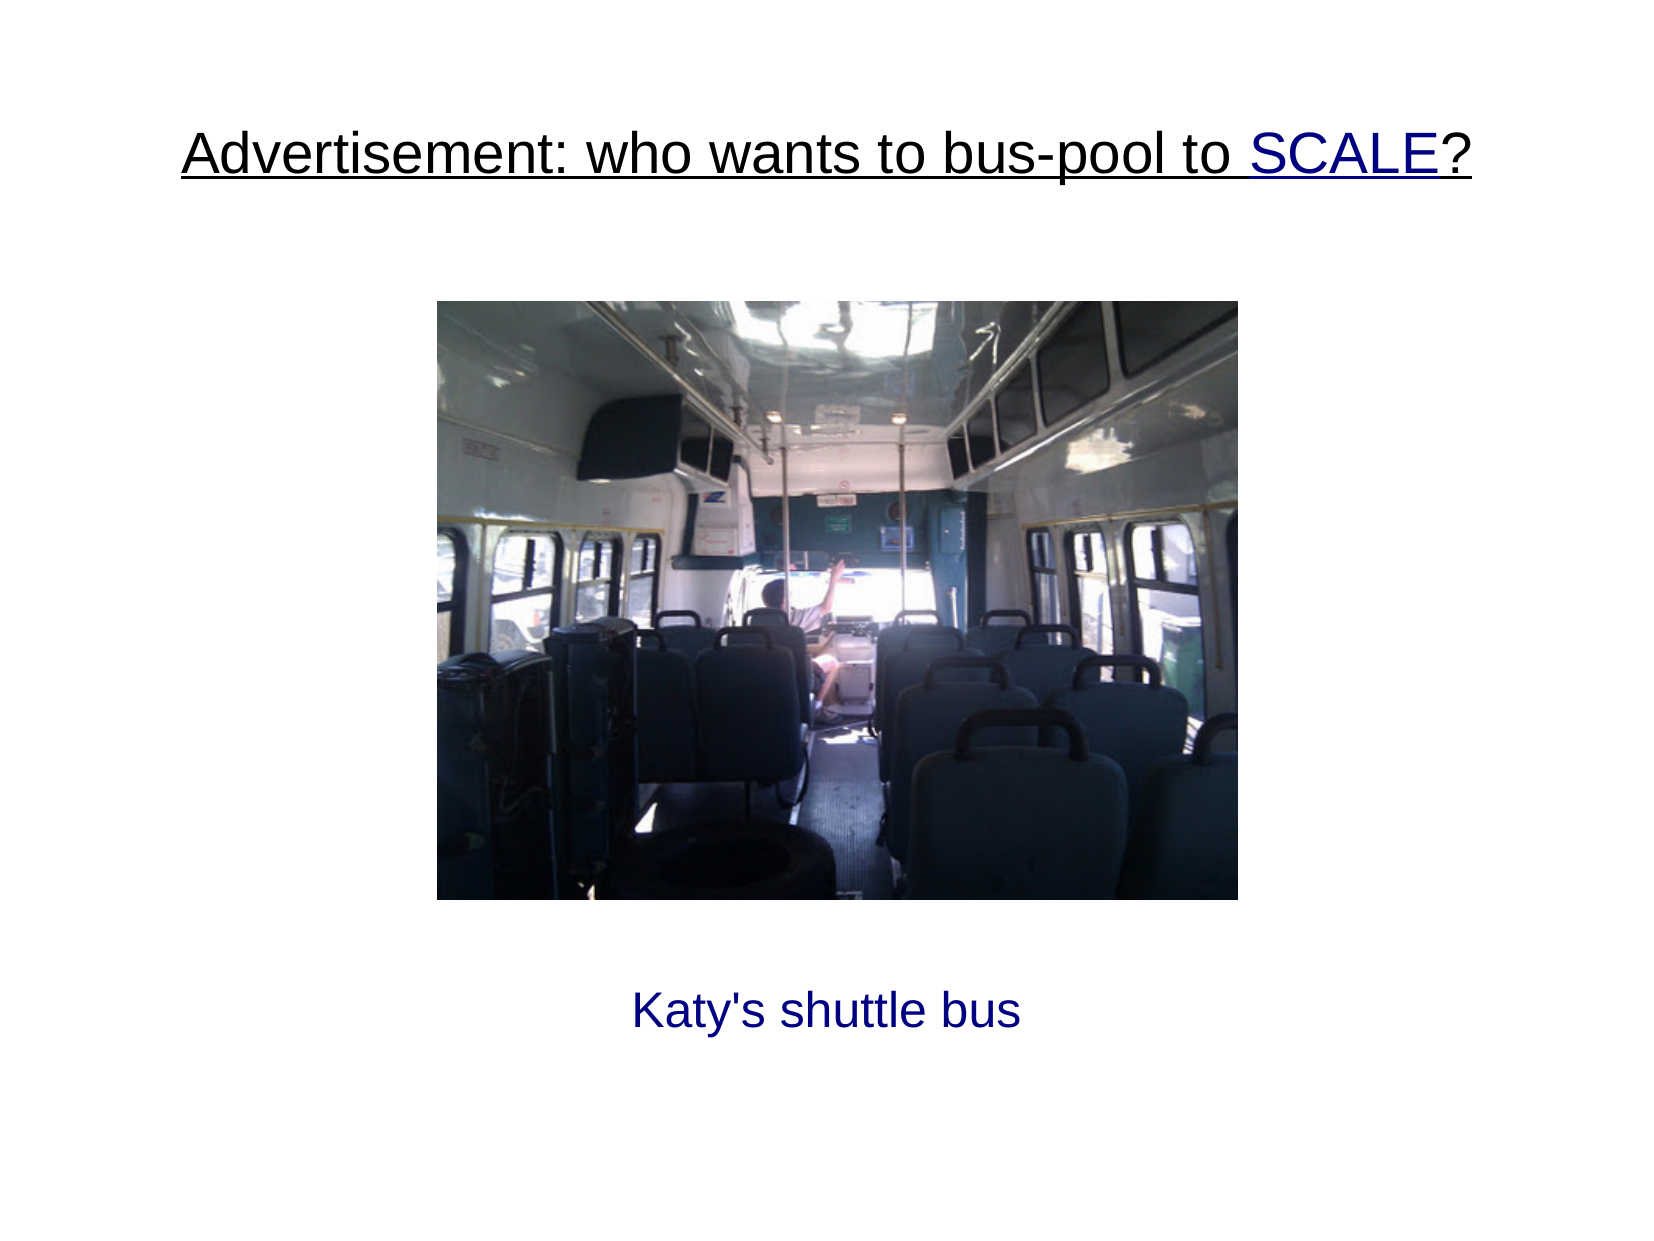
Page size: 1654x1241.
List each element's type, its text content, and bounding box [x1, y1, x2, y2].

title Advertisement: who wants to bus-pool to SCALE? [82, 49, 1571, 257]
text_box Katy's shuttle bus [616, 975, 1037, 1046]
picture [437, 301, 1238, 901]
